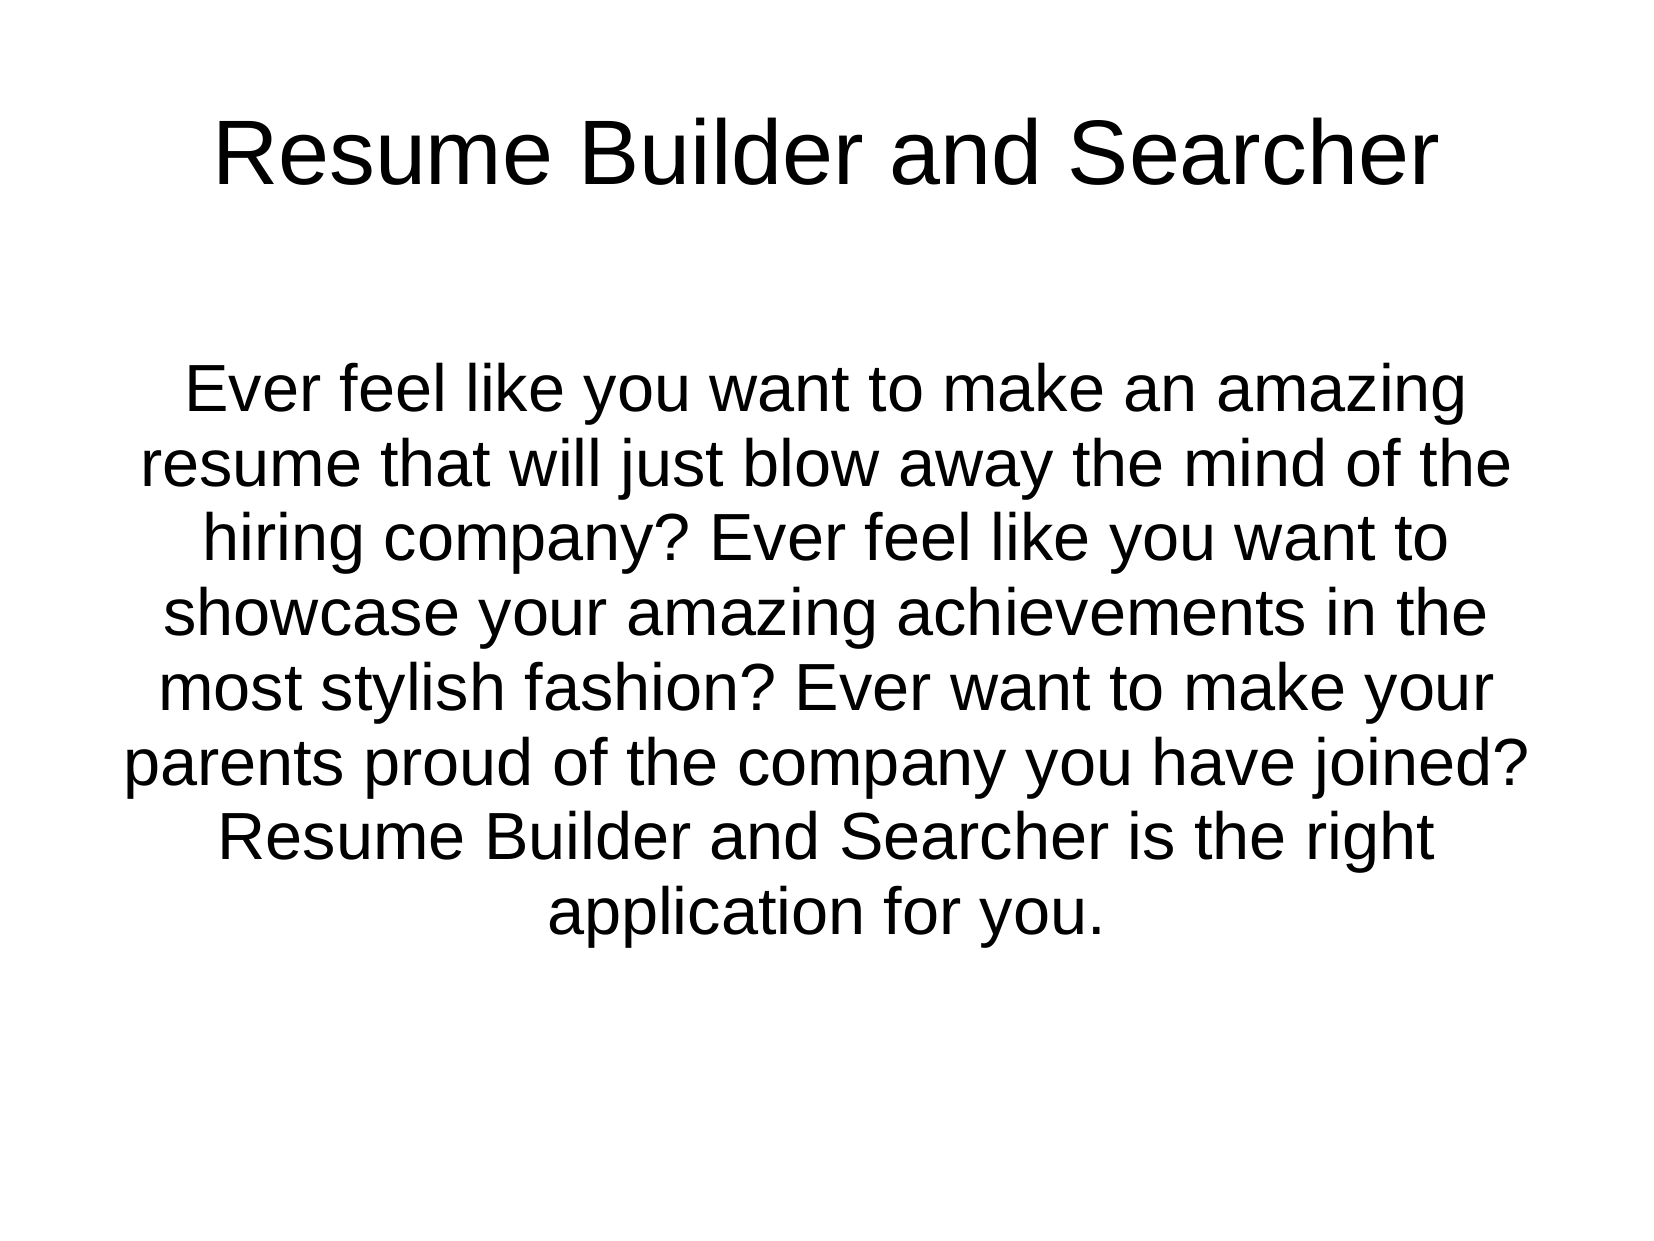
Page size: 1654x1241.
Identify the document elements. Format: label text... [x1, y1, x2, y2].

subtitle Ever feel like you want to make an amazing resume that will just blow away the mind of the hiring company? Ever feel like you want to showcase your amazing achievements in the most stylish fashion? Ever want to make your parents proud of the company you have joined? Resume Builder and Searcher is the right application for you. [82, 290, 1571, 1010]
title Resume Builder and Searcher [82, 49, 1571, 257]
